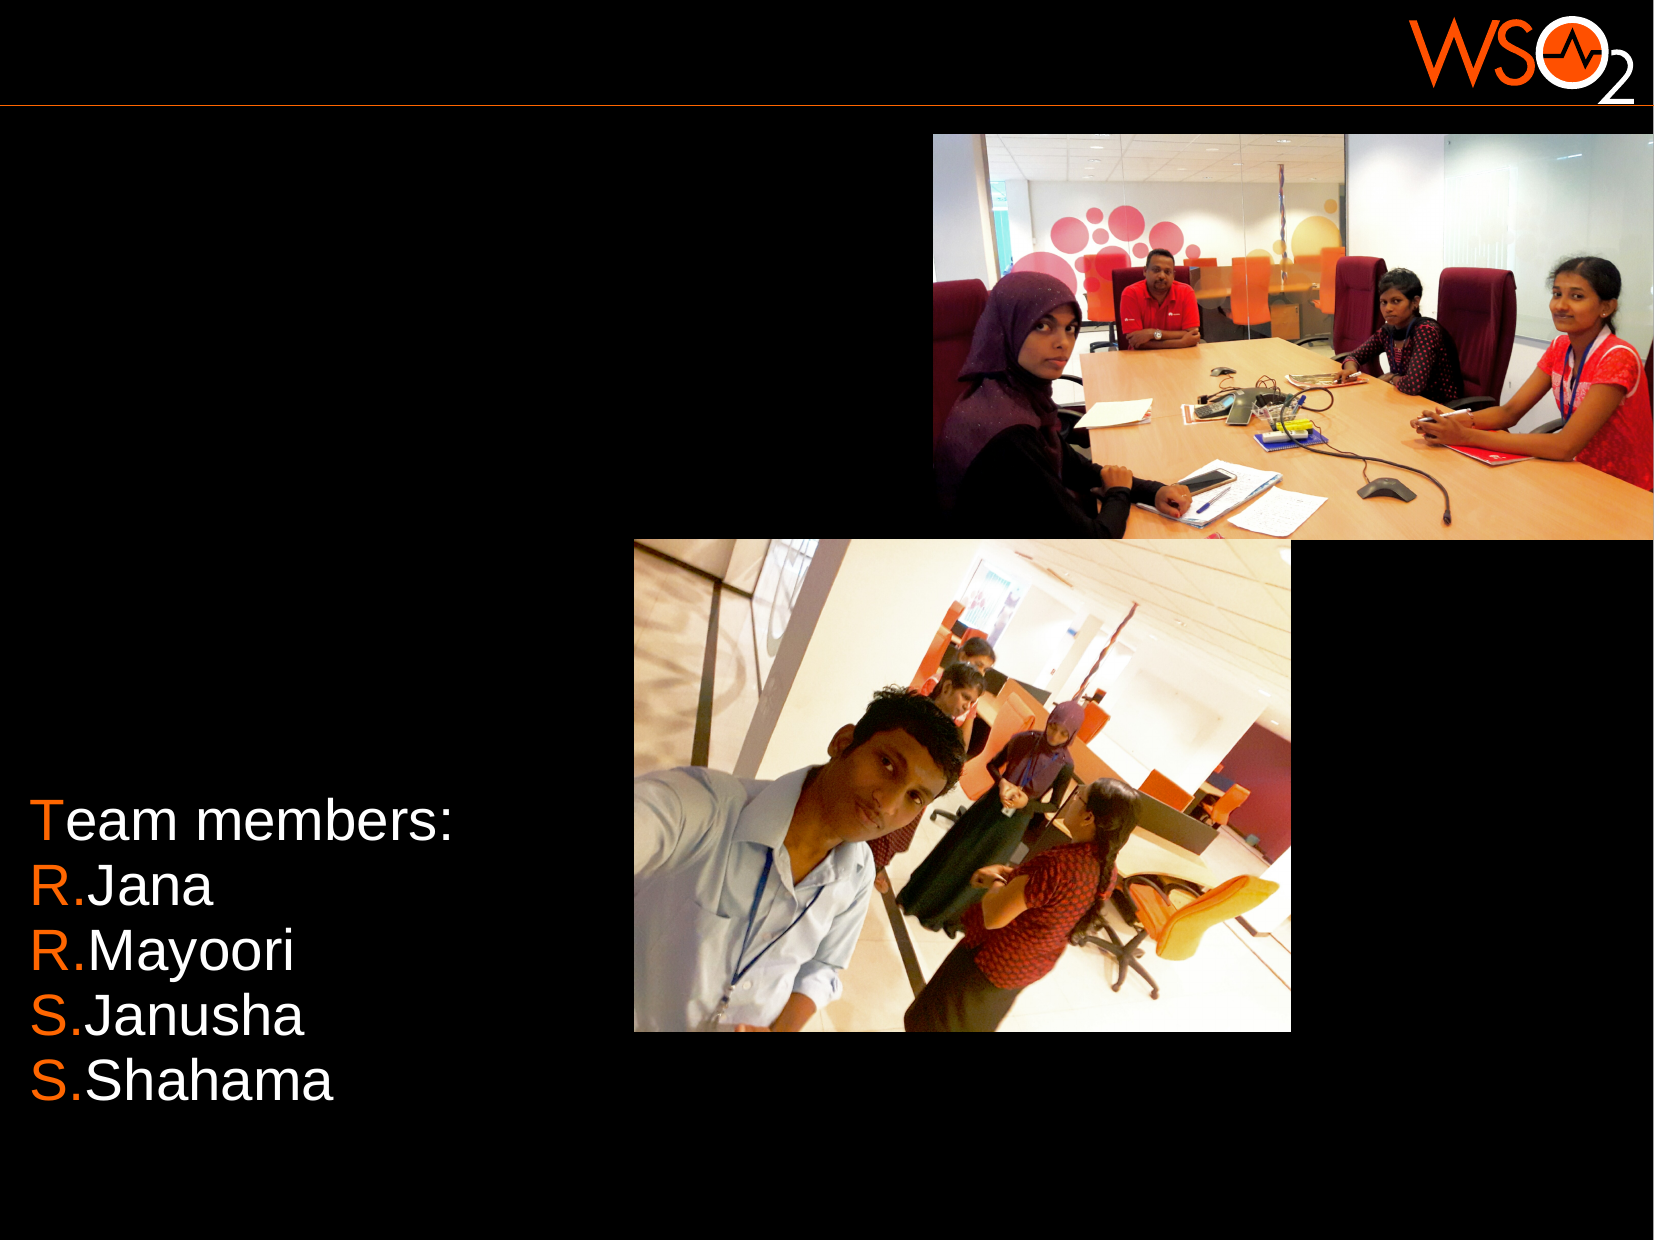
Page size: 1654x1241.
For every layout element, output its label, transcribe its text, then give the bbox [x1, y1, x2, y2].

picture [1407, 15, 1636, 106]
picture [634, 134, 1654, 1032]
text_box Team members: R.Jana R.Mayoori S.Janusha S.Shahama [15, 780, 496, 1185]
